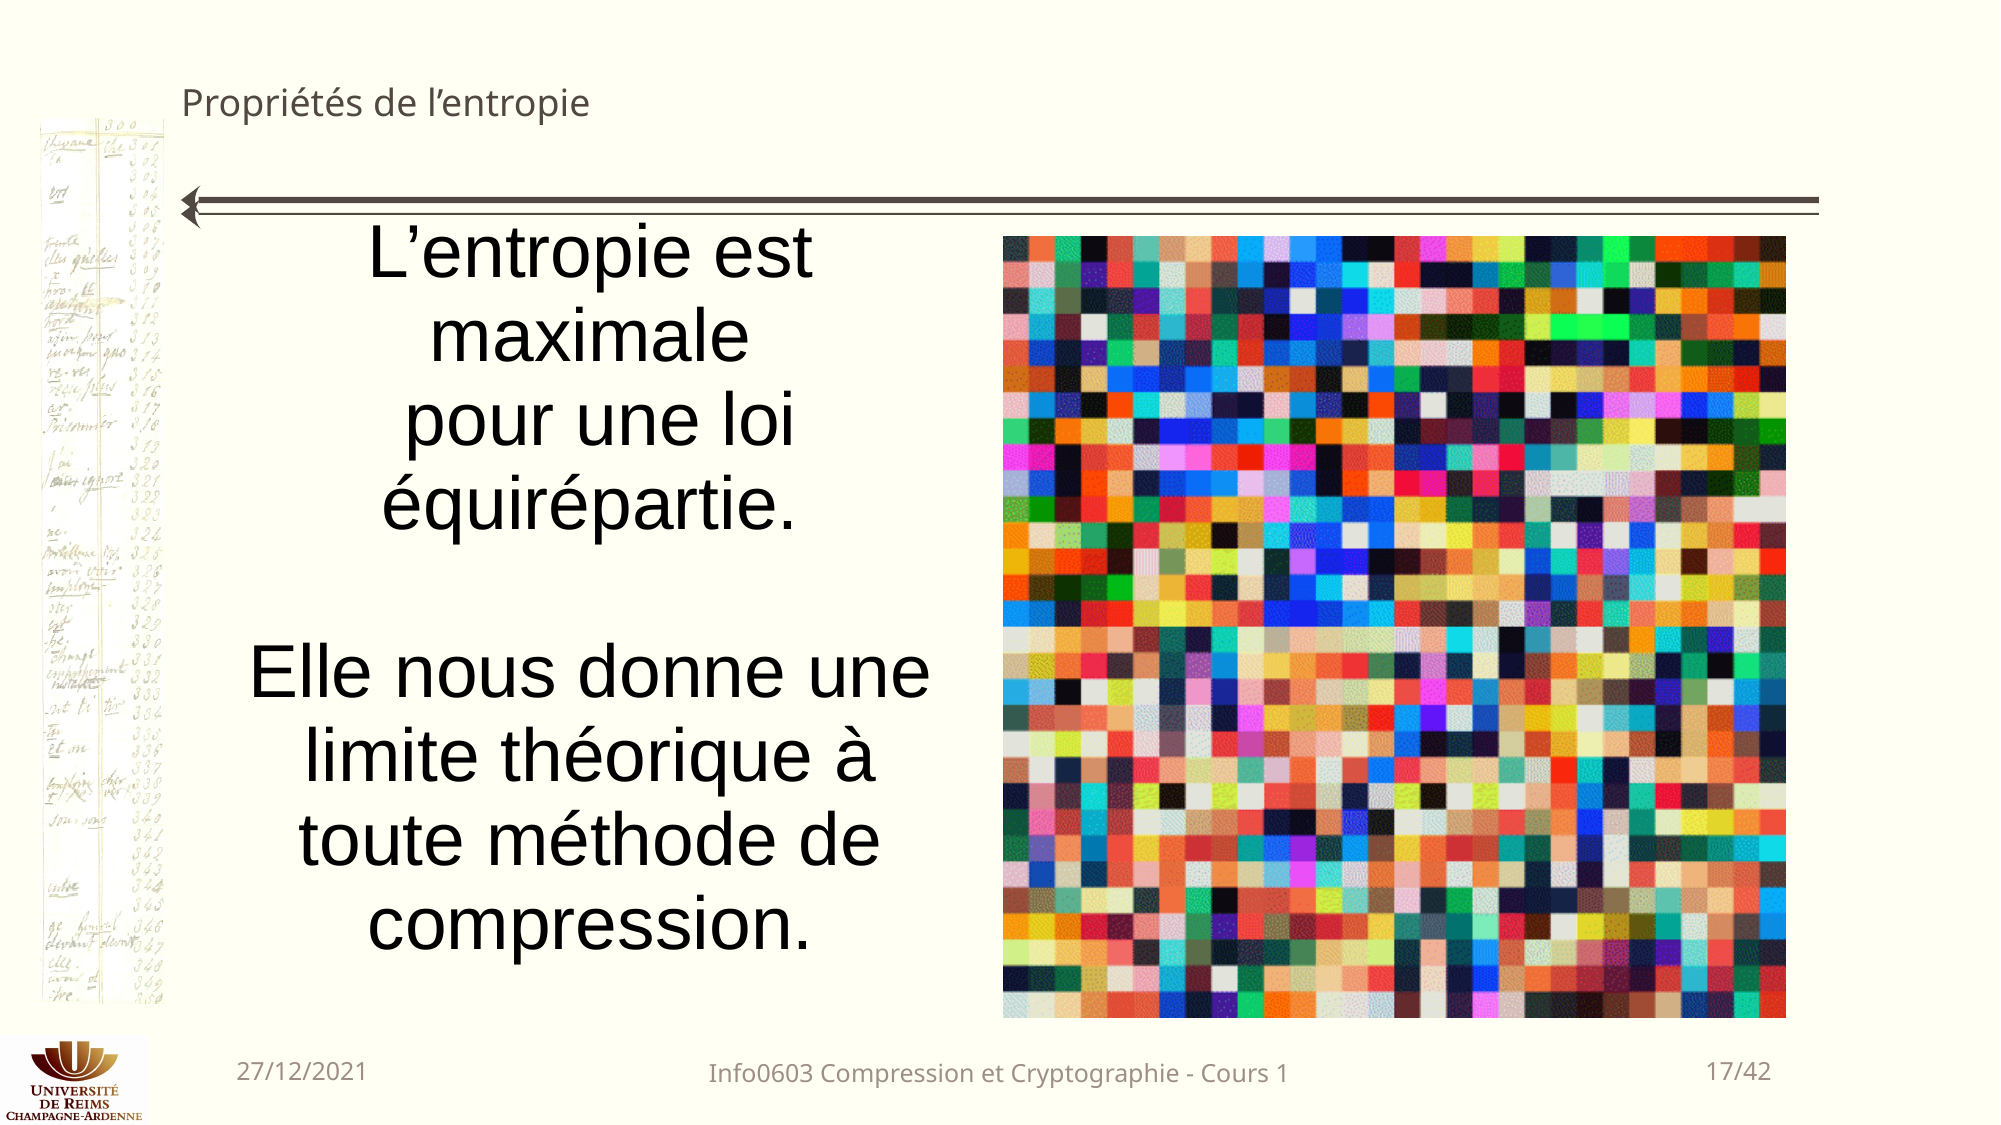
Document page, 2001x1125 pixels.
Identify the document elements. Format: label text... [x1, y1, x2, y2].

text_box L’entropie est maximale pour une loi équirépartie. Elle nous donne une limite théorique à toute méthode de compression. [206, 202, 975, 1125]
title Propriétés de l’entropie [181, 12, 1819, 193]
picture [40, 118, 164, 1004]
picture [1003, 236, 1786, 1018]
picture [0, 1035, 148, 1125]
